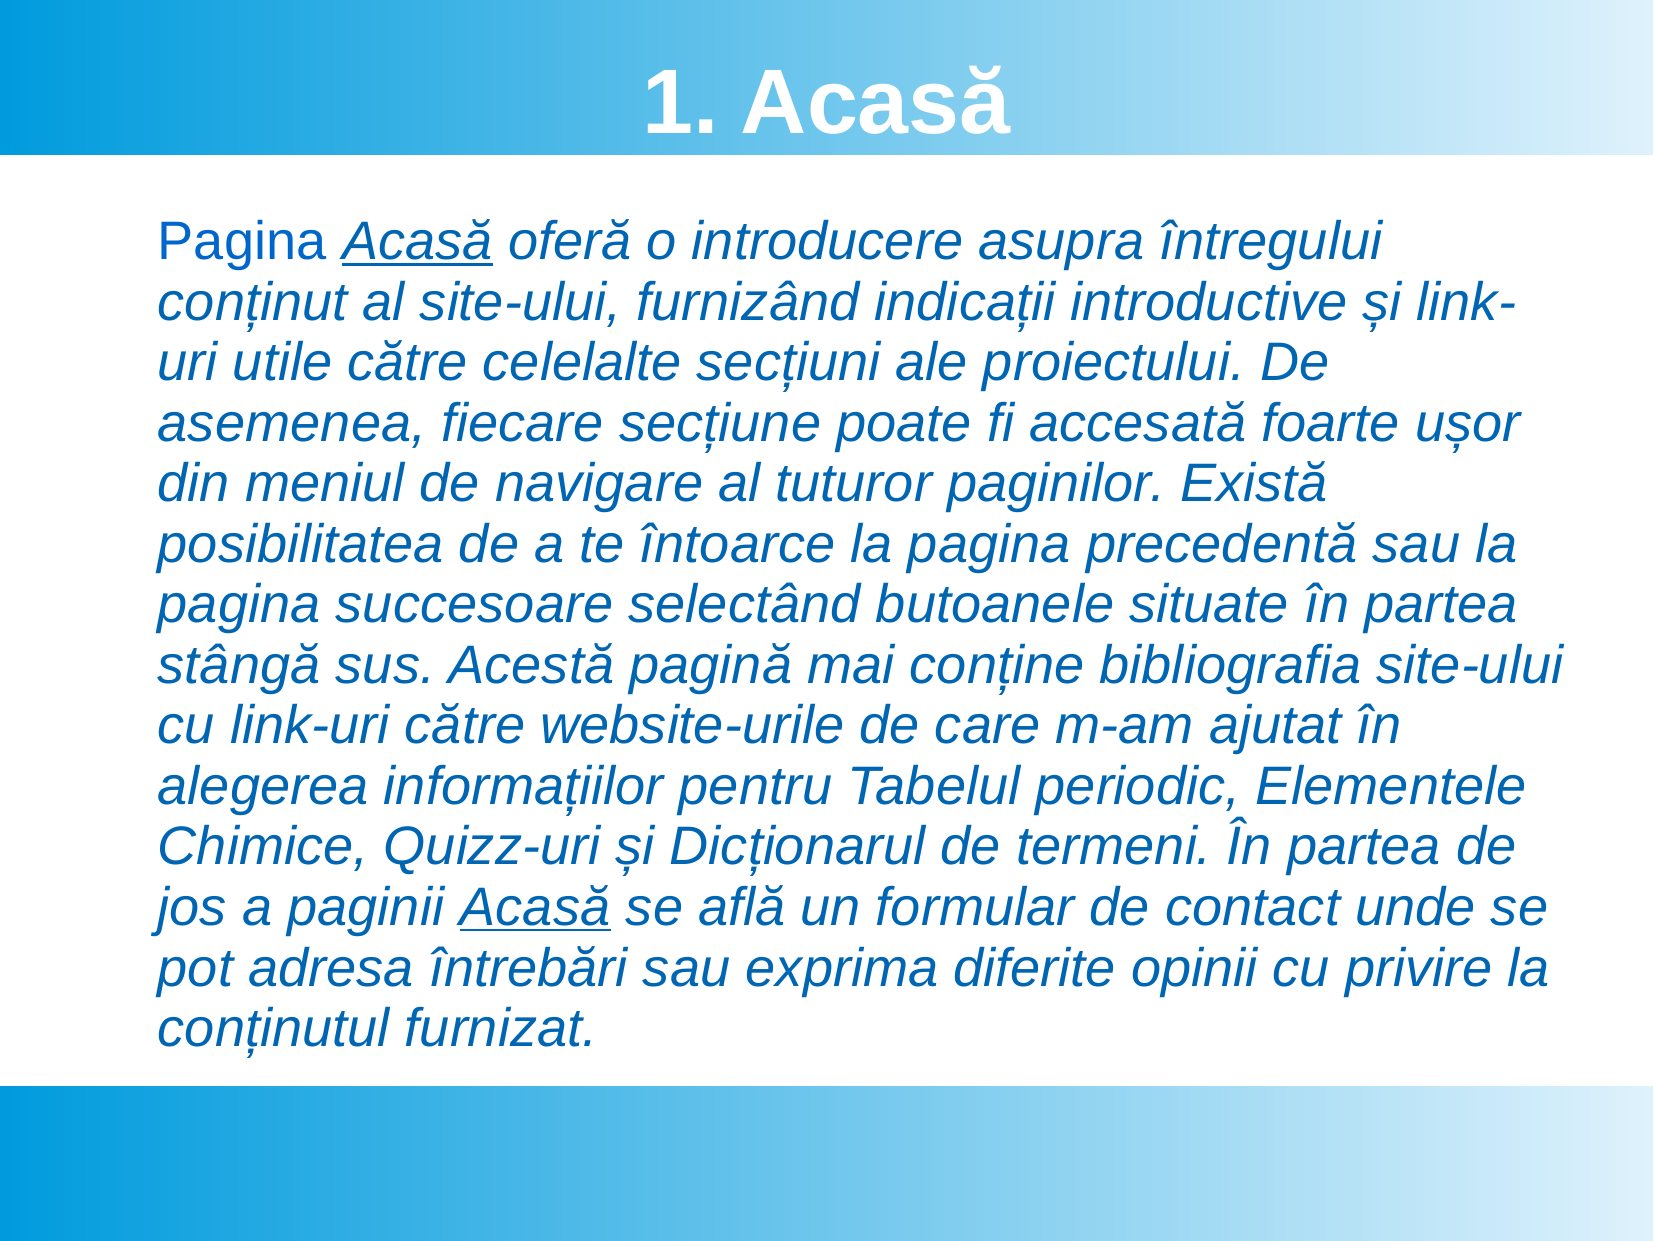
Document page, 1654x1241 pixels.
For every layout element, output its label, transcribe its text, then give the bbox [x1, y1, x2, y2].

title 1. Acasă [82, 49, 1571, 155]
list Pagina Acasă oferă o introducere asupra întregului conținut al site-ului, furnizând indicații introductive și link-uri utile către celelalte secțiuni ale proiectului. De asemenea, fiecare secțiune poate fi accesată foarte ușor din meniul de navigare al tuturor paginilor. Există posibilitatea de a te întoarce la pagina precedentă sau la pagina succesoare selectând butoanele situate în partea stângă sus. Acestă pagină mai conține bibliografia site-ului cu link-uri către website-urile de care m-am ajutat în alegerea informațiilor pentru Tabelul periodic, Elementele Chimice, Quizz-uri și Dicționarul de termeni. În partea de jos a paginii Acasă se află un formular de contact unde se pot adresa întrebări sau exprima diferite opinii cu privire la conținutul furnizat. [86, 210, 1576, 931]
